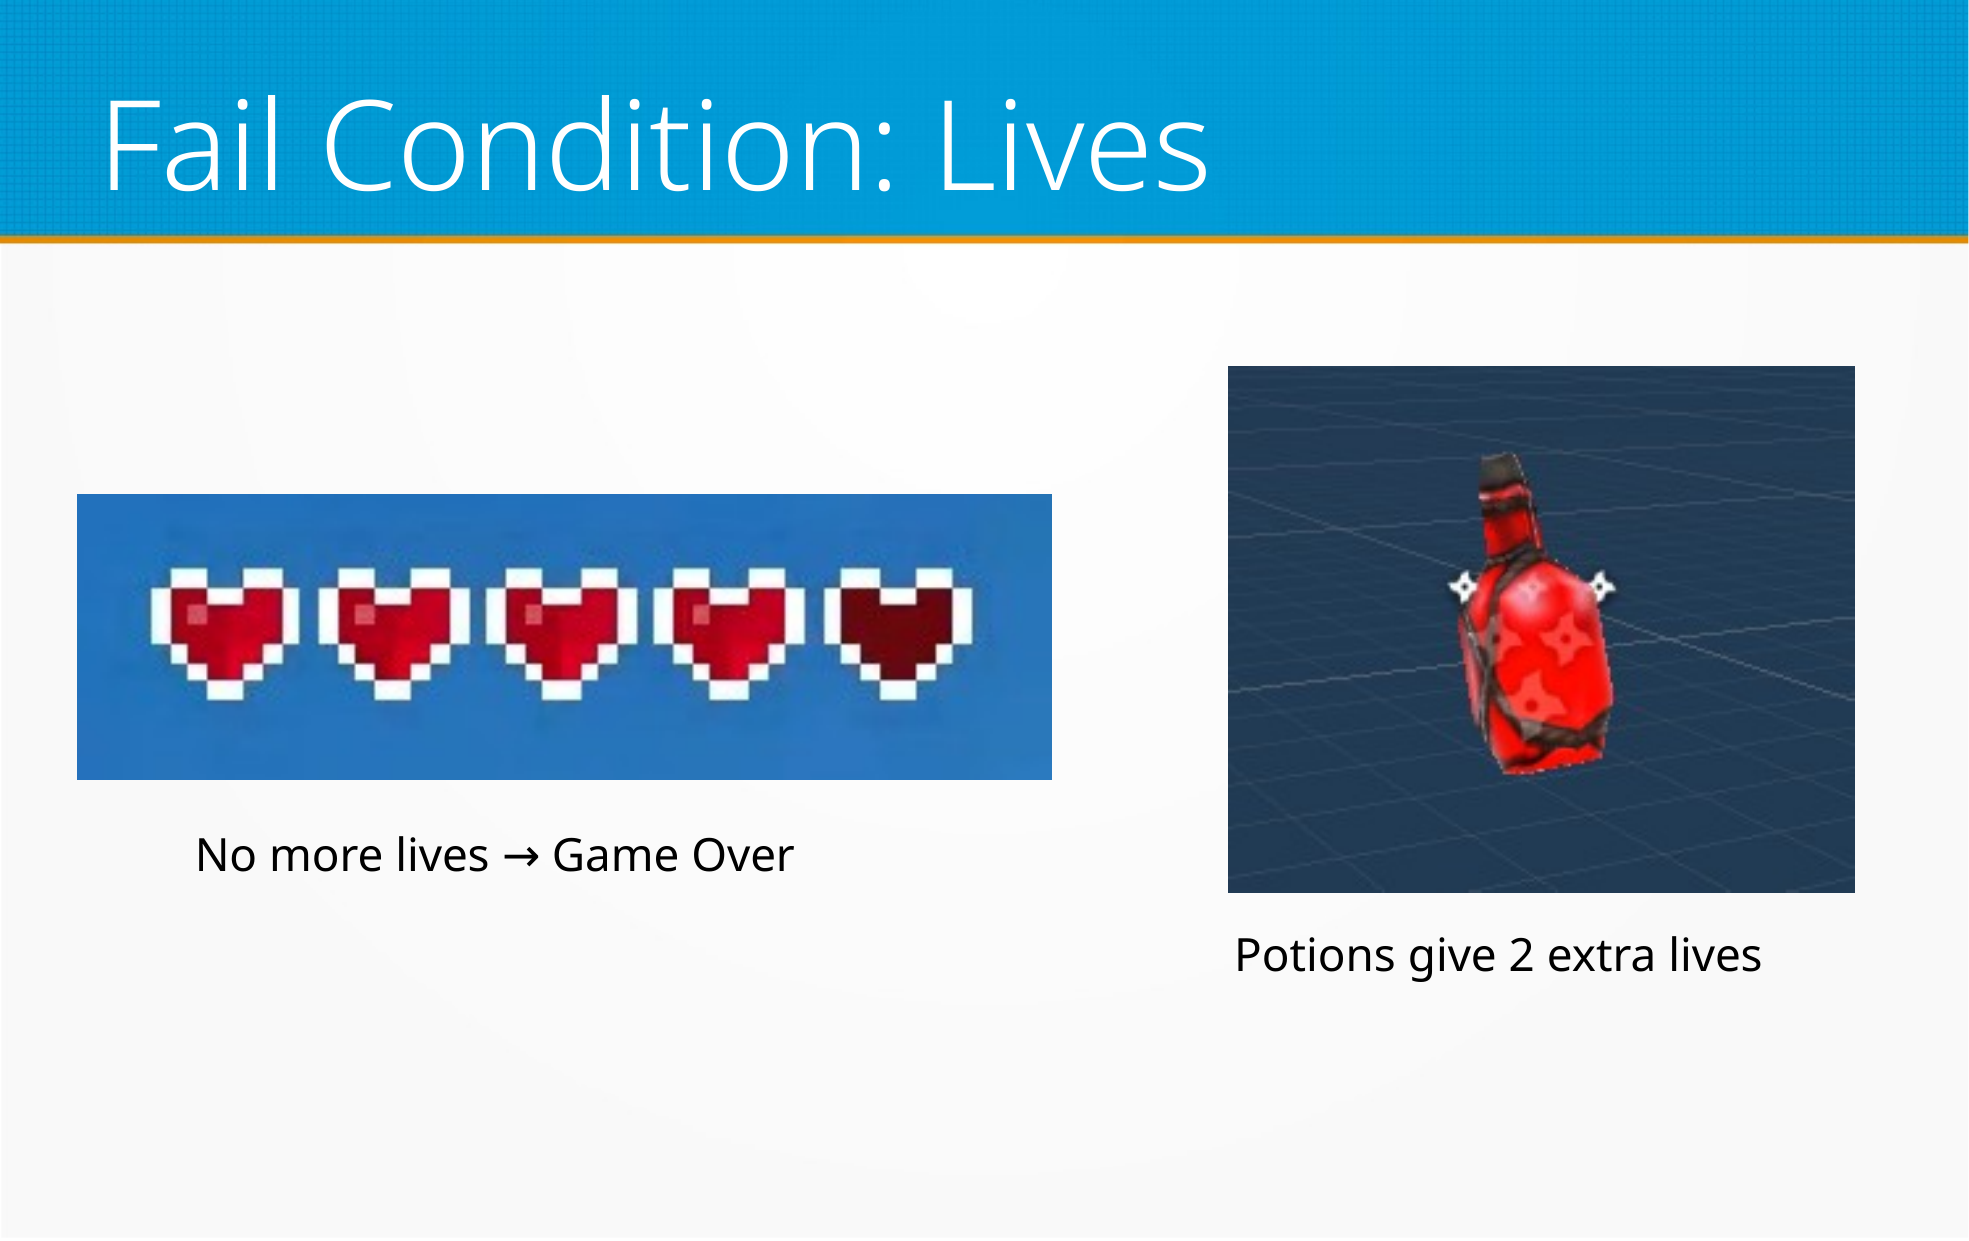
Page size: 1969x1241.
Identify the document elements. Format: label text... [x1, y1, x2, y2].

text_box No more lives → Game Over [188, 820, 993, 886]
text_box Potions give 2 extra lives [1228, 921, 1914, 987]
title Fail Condition: Lives [98, 19, 1870, 227]
picture [0, 233, 1969, 1241]
